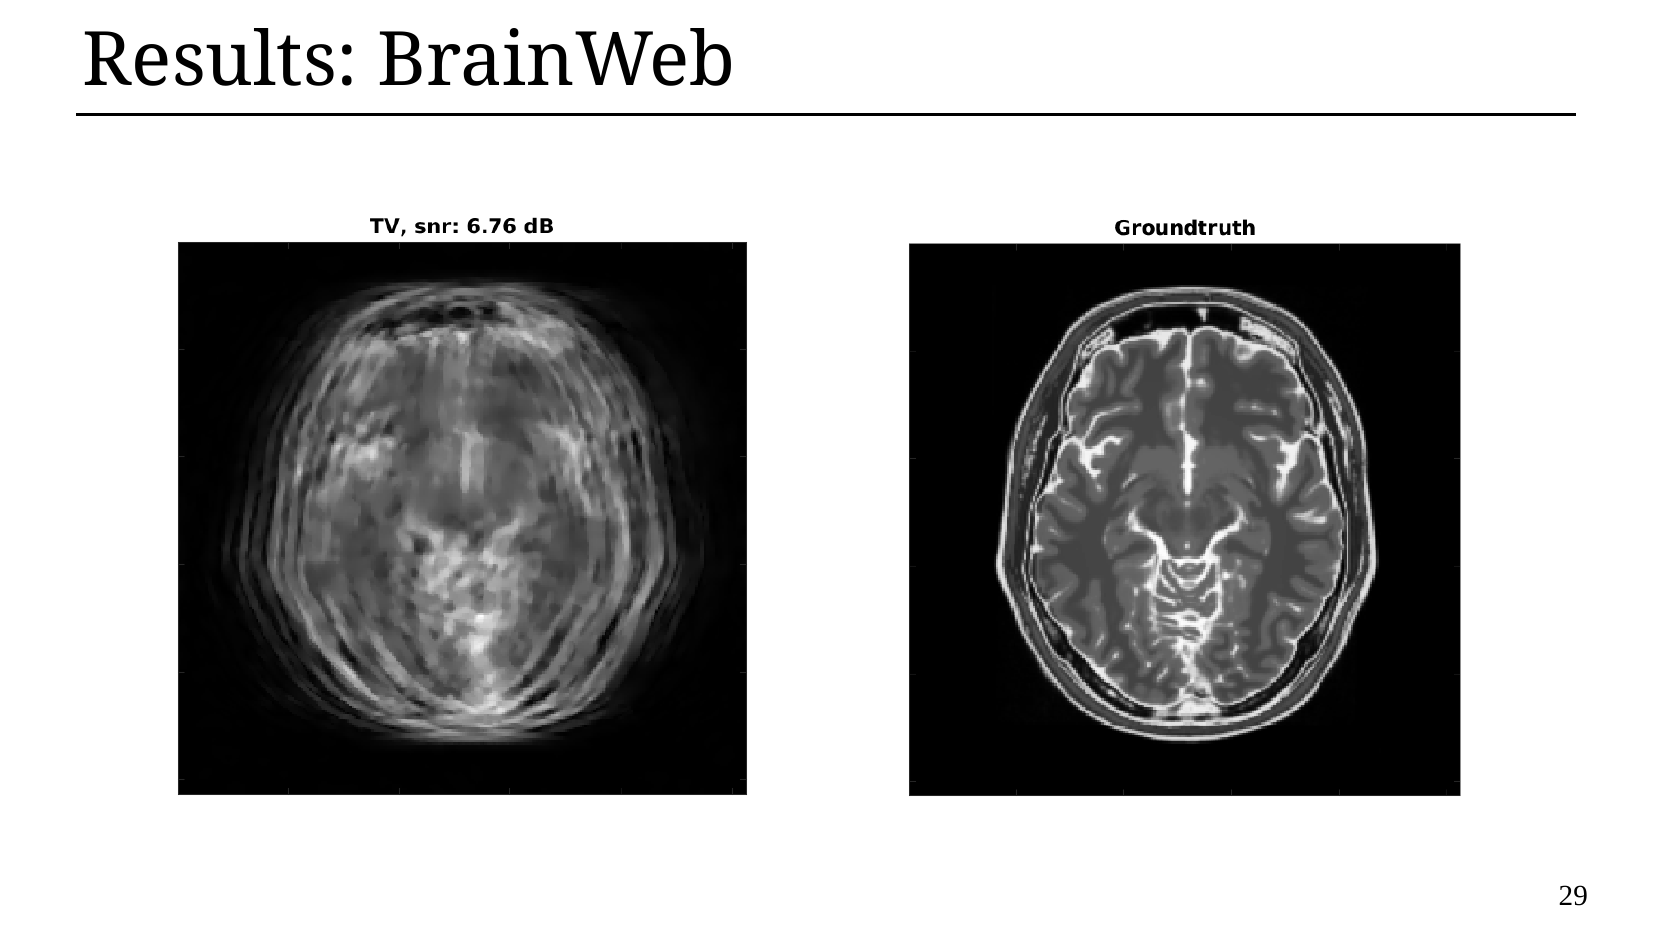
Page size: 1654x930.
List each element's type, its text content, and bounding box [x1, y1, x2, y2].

picture [30, 192, 1588, 870]
title Results: BrainWeb [82, 7, 1571, 106]
